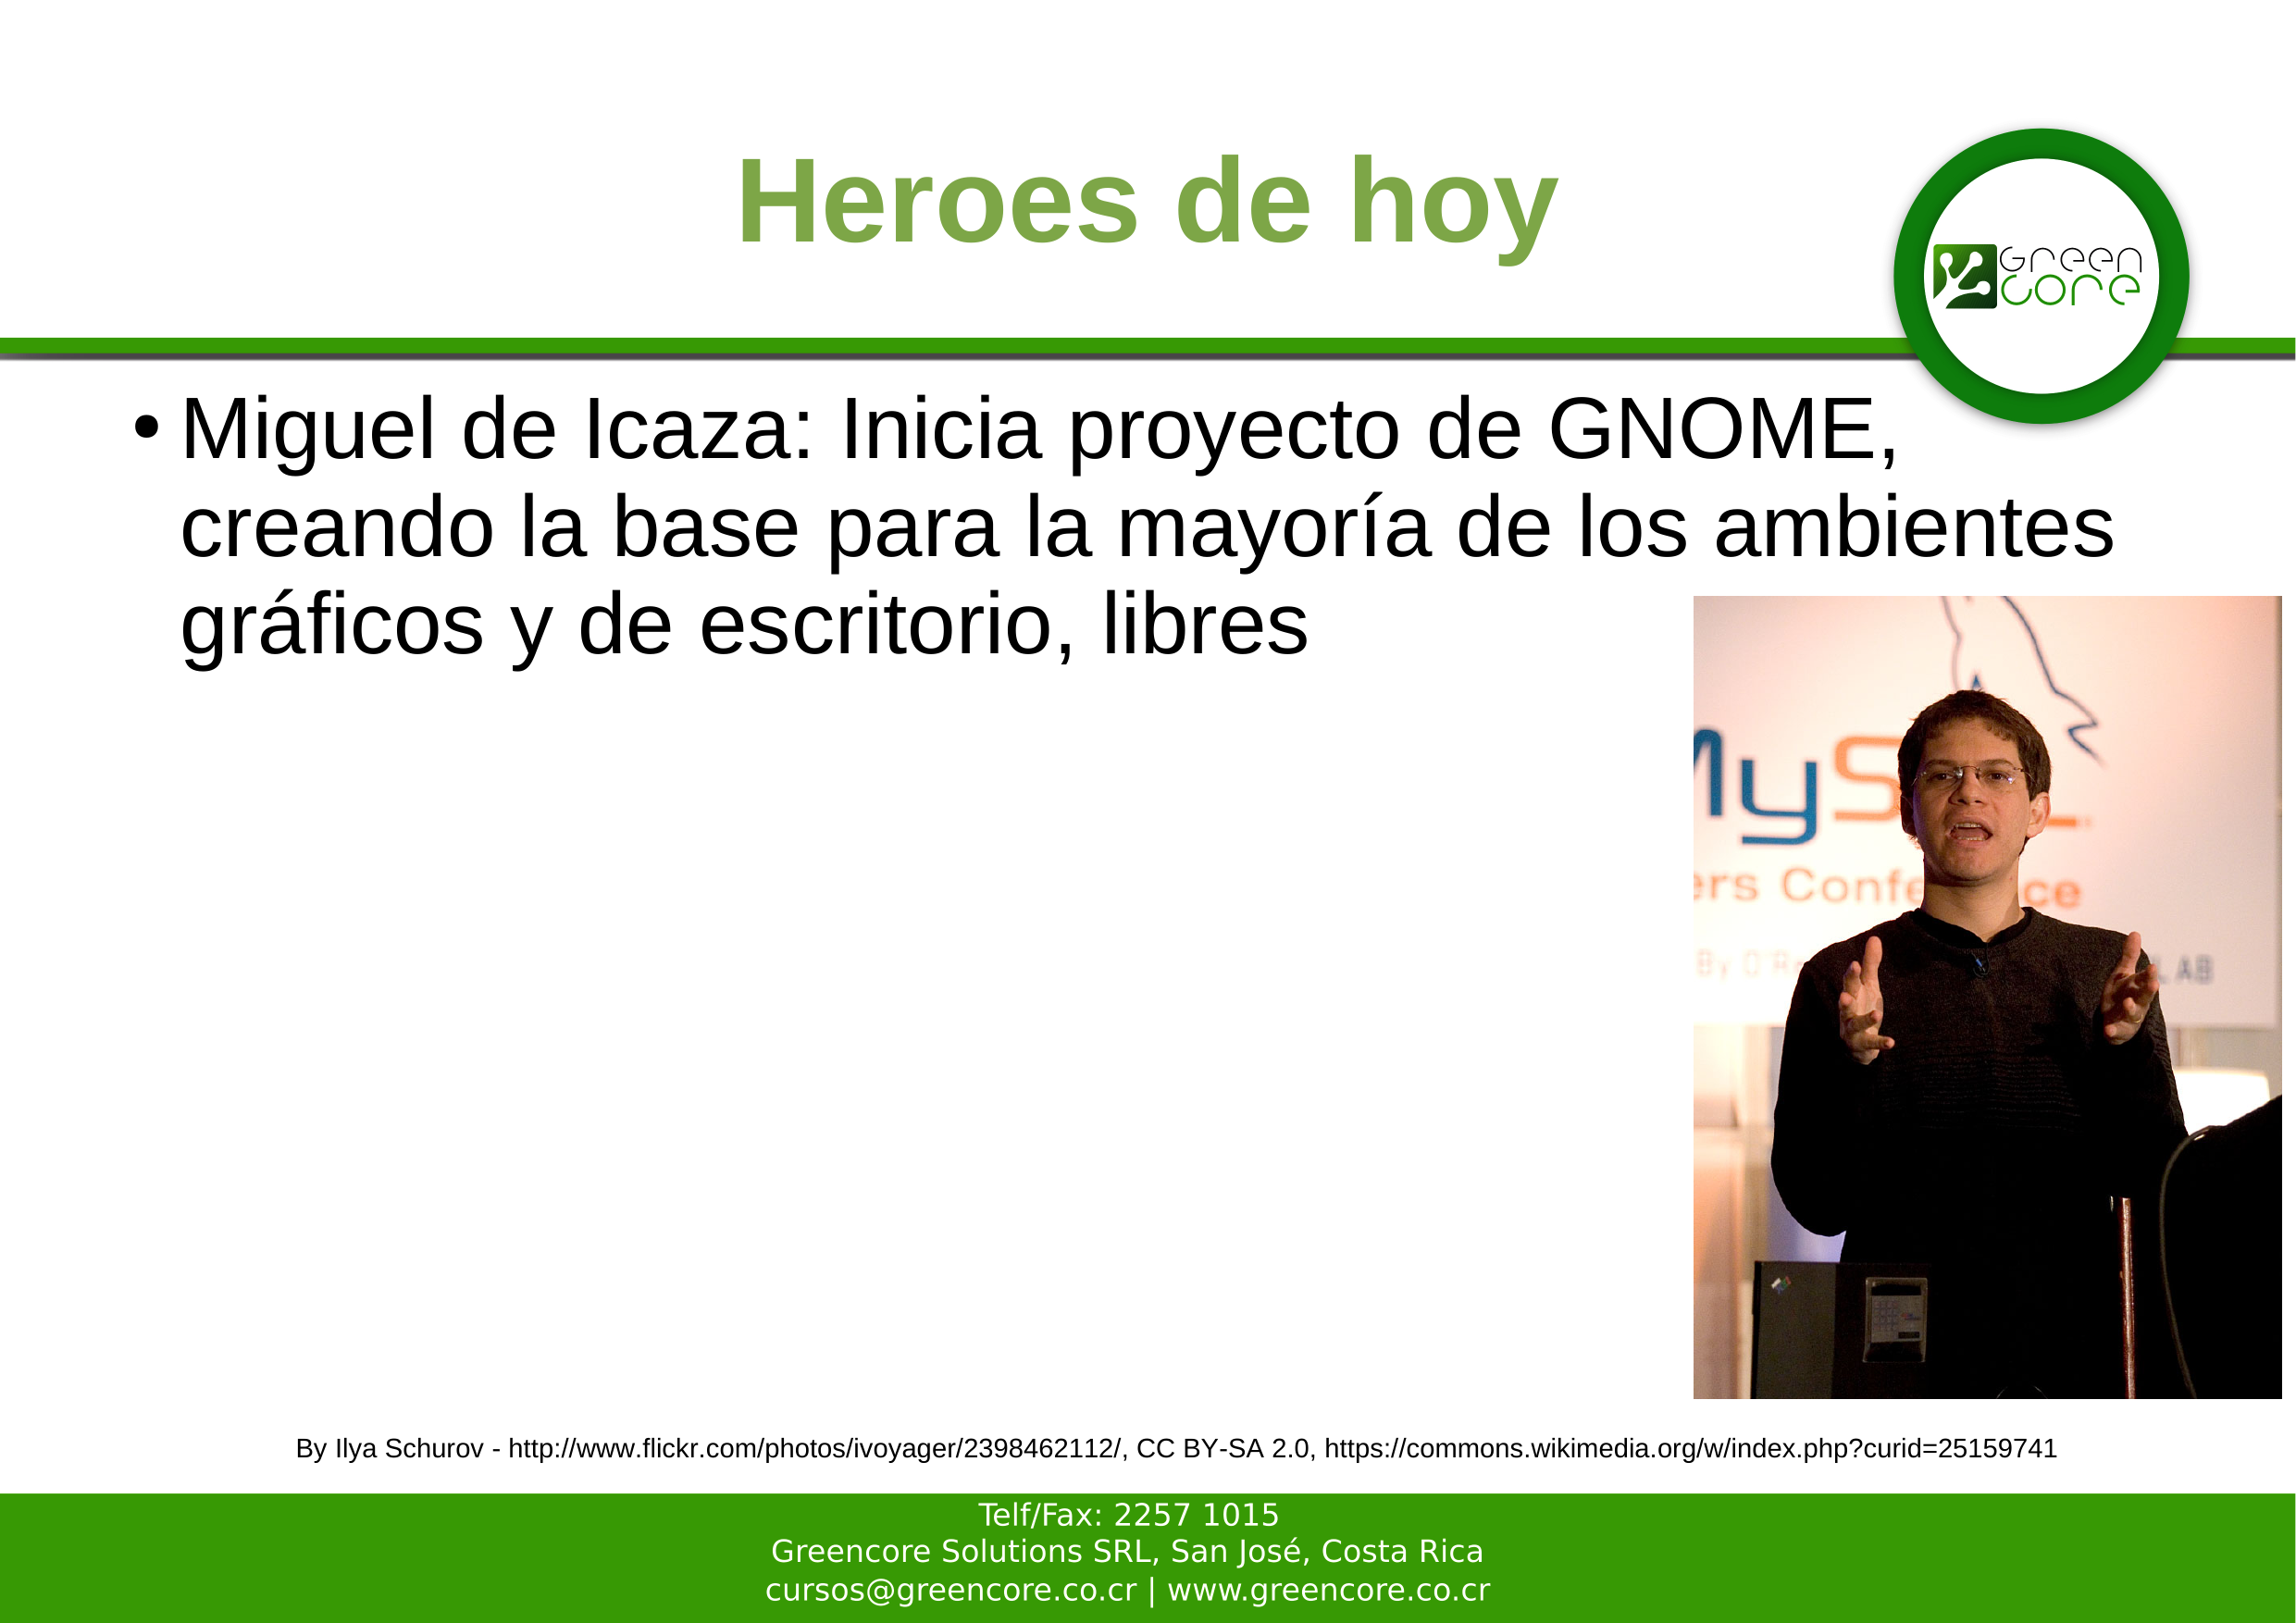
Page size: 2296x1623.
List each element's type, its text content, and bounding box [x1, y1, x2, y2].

picture [0, 0, 2296, 1623]
text_box By Ilya Schurov - http://www.flickr.com/photos/ivoyager/2398462112/, CC BY-SA 2.0, https://commons.wikimedia.org/w/index.php?curid=25159741 [281, 1426, 2078, 1479]
title Heroes de hoy [115, 64, 2181, 336]
list Miguel de Icaza: Inicia proyecto de GNOME, creando la base para la mayoría de los ambientes gráficos y de escritorio, libres [115, 379, 2181, 1489]
